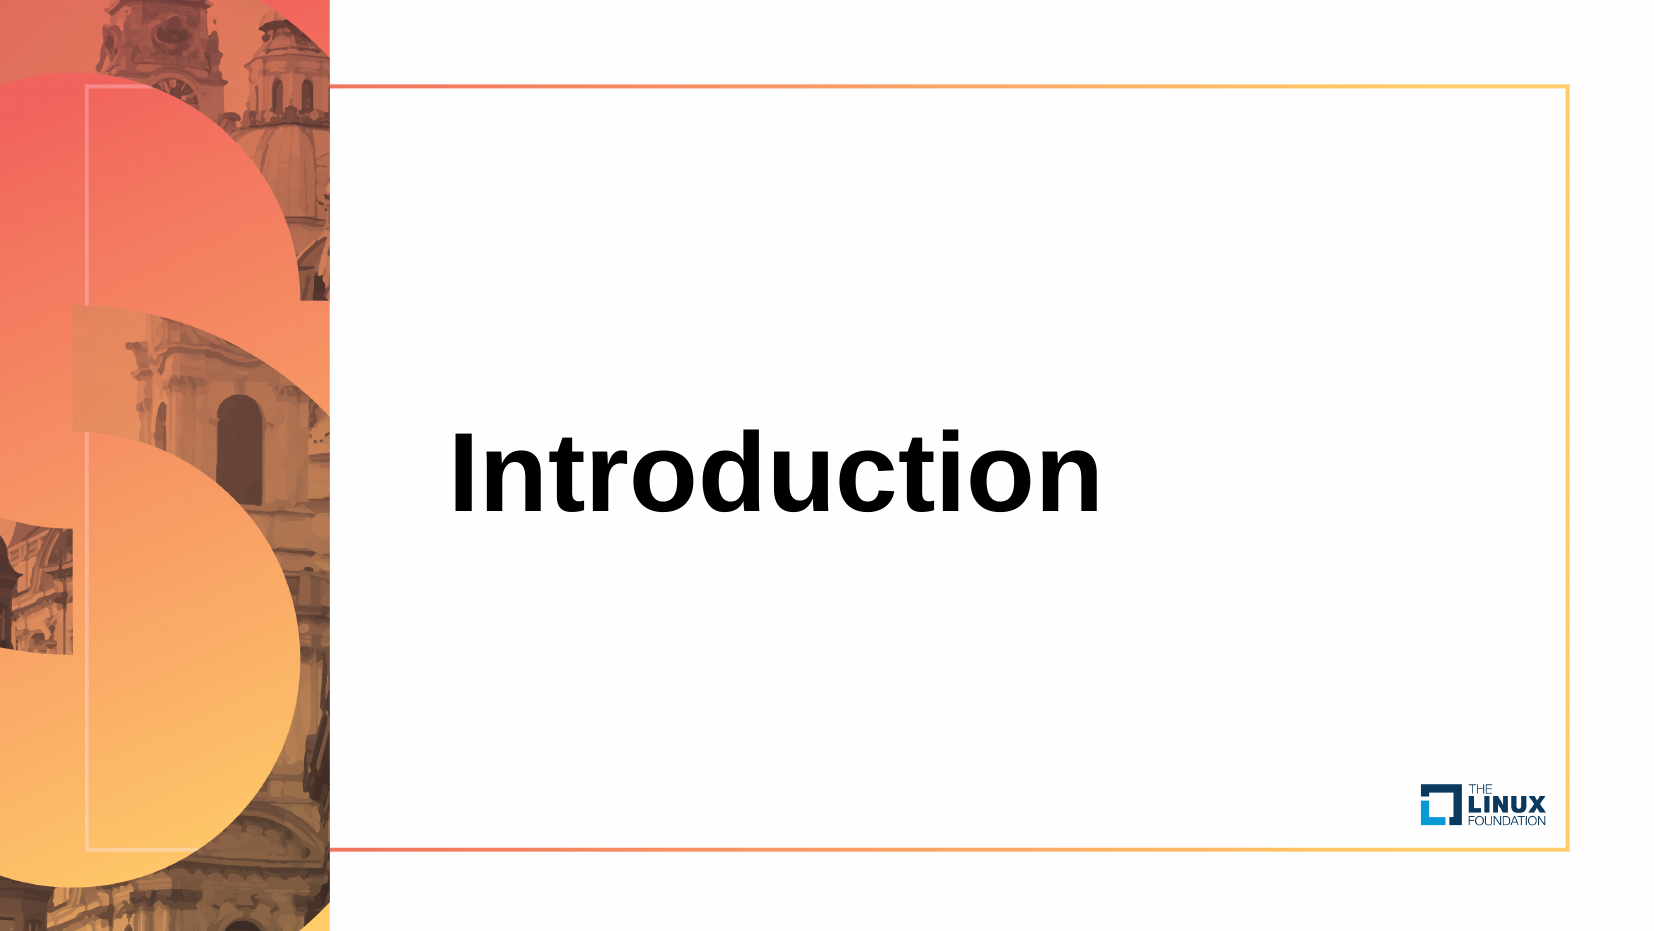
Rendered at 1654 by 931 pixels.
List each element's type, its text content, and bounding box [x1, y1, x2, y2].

picture [0, 0, 1654, 931]
list Introduction [377, 200, 1477, 733]
